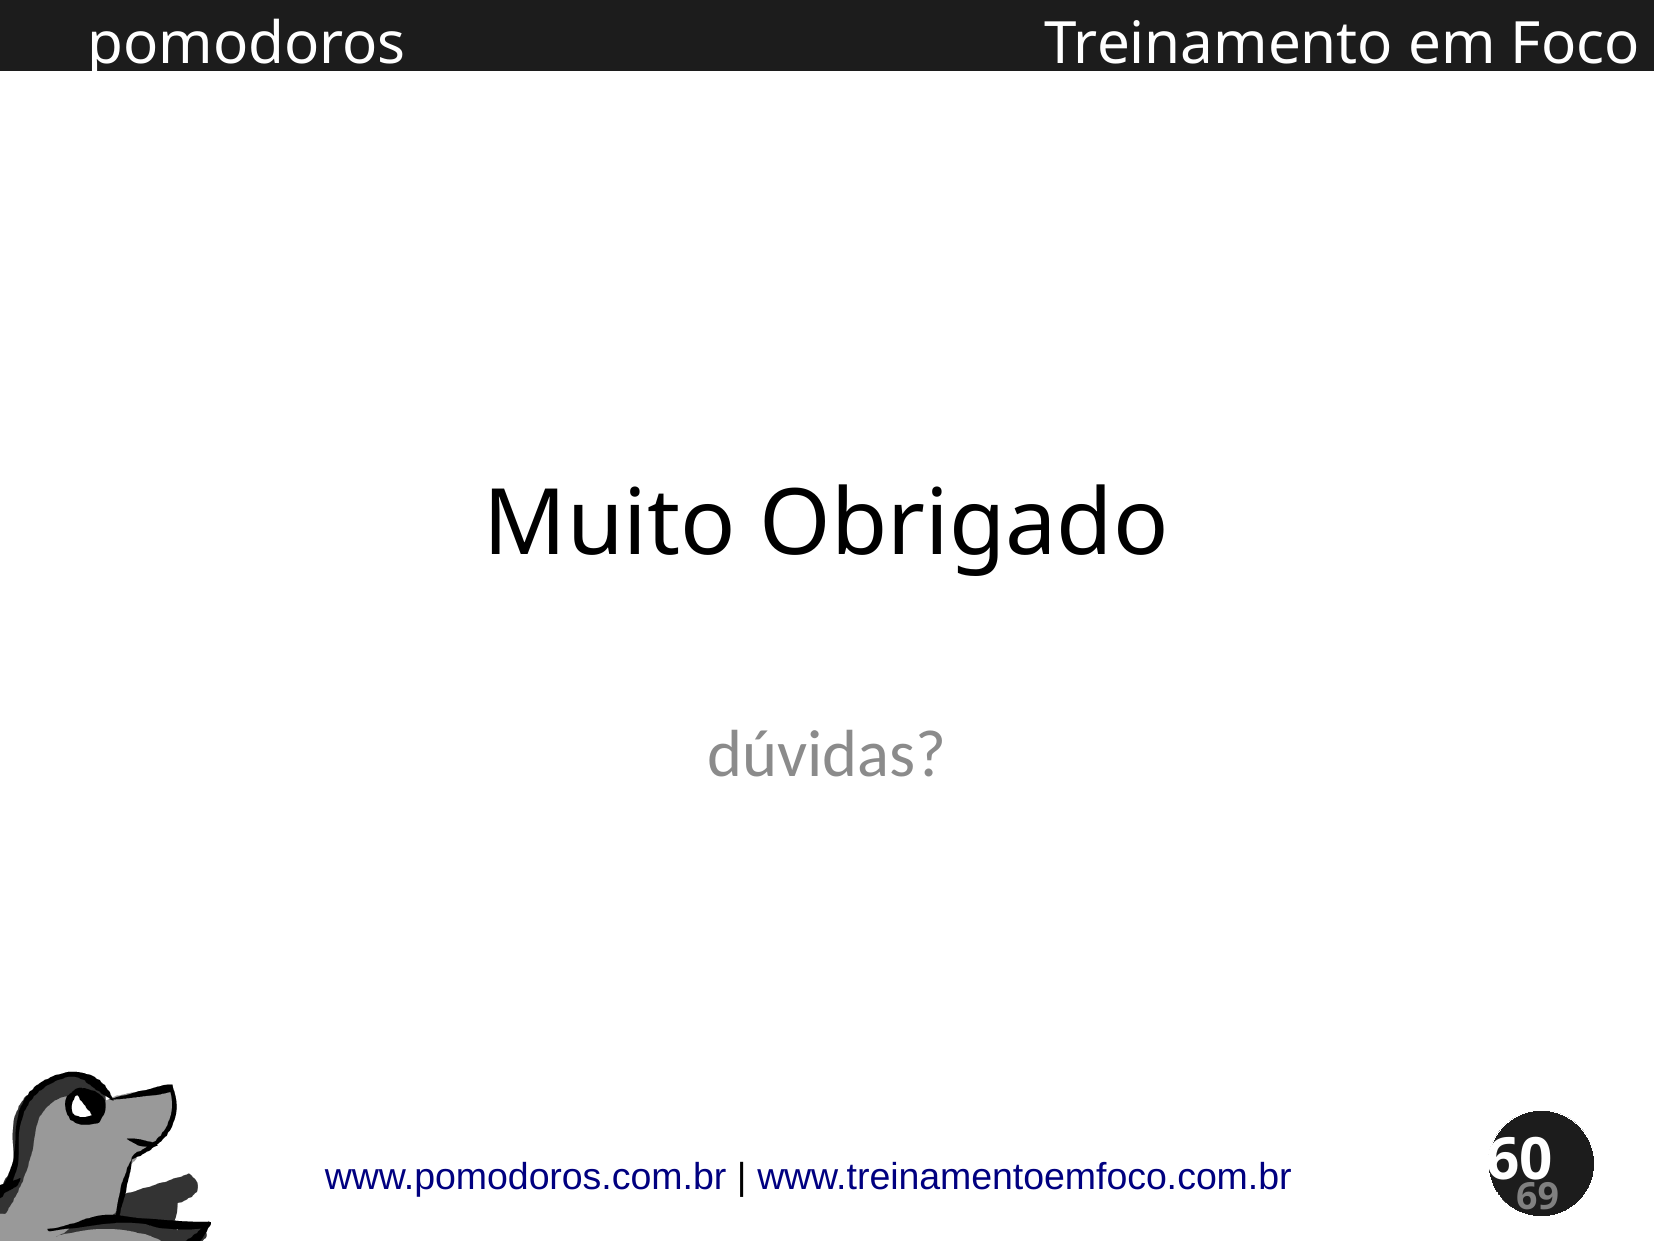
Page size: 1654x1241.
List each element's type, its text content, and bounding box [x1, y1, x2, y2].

picture [0, 1003, 249, 1241]
text_box Muito Obrigado [124, 385, 1530, 651]
text_box dúvidas? [248, 702, 1406, 1020]
